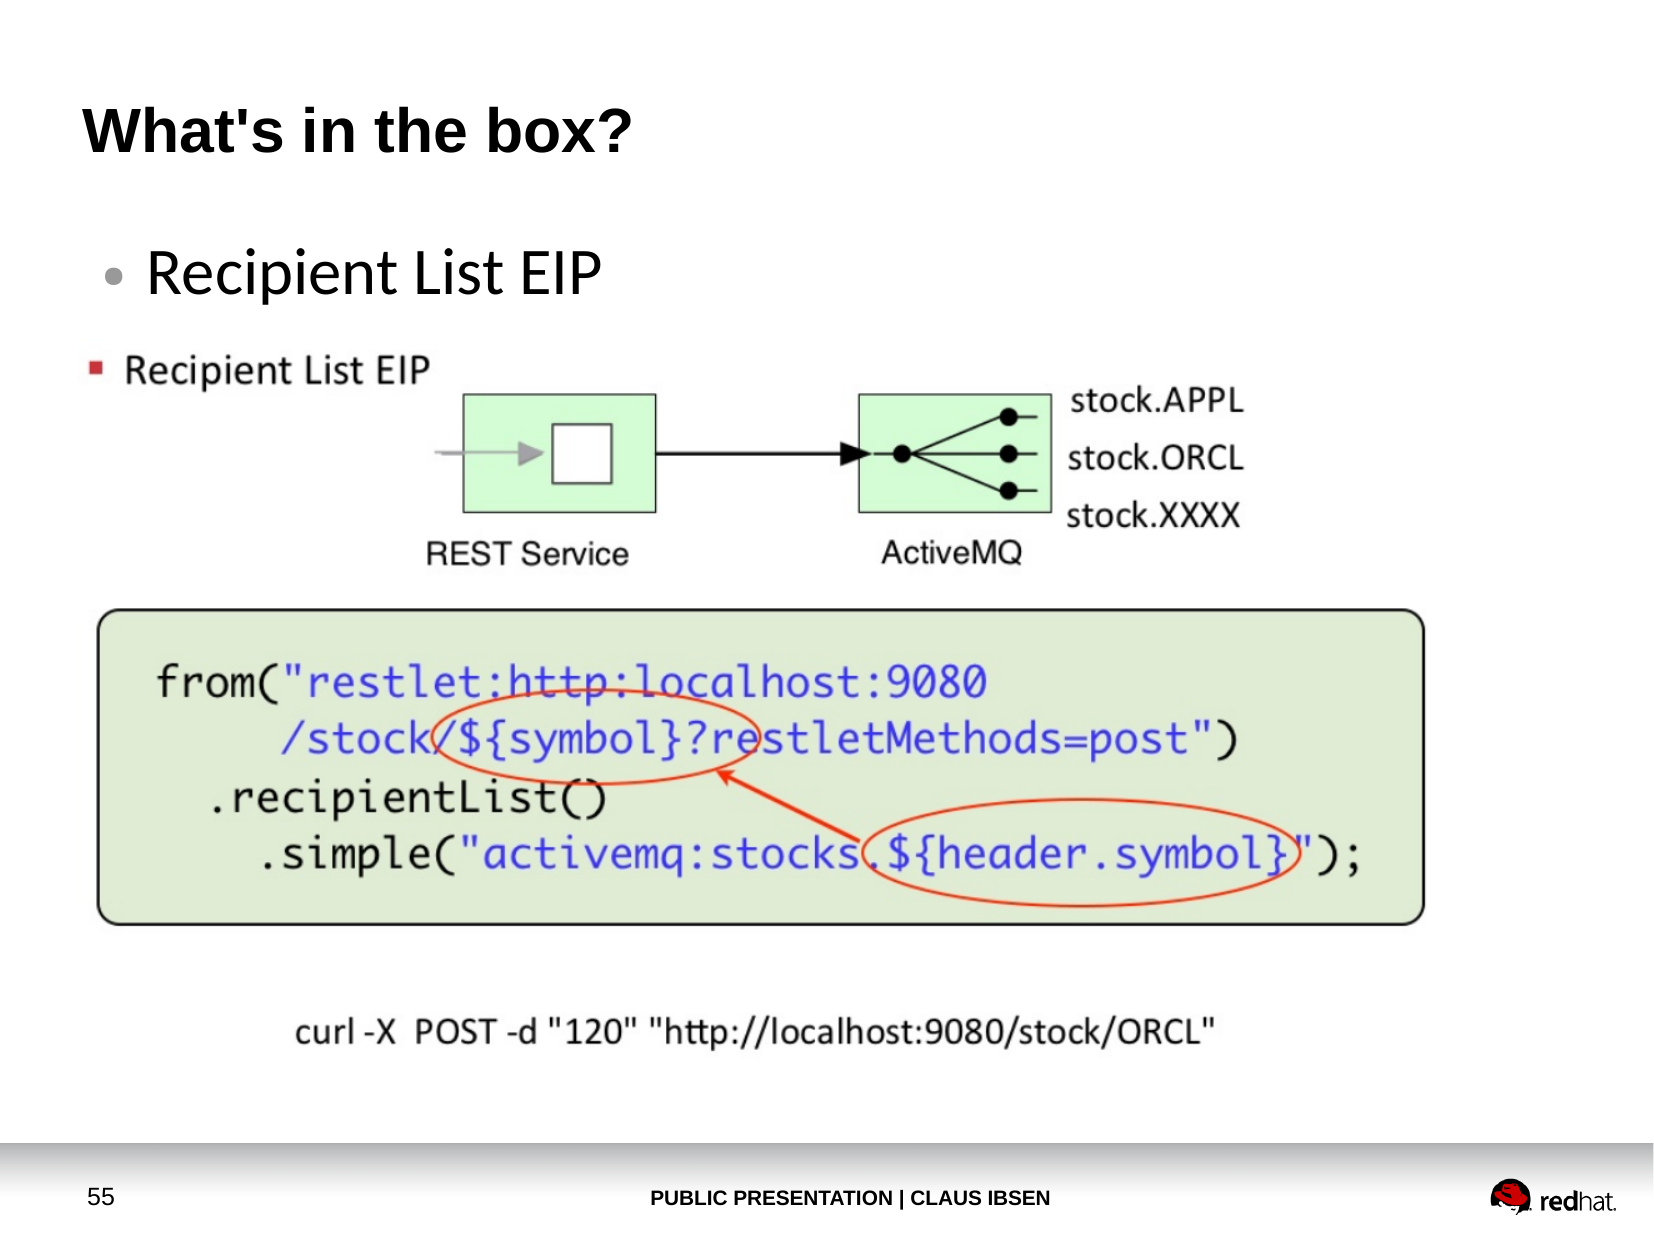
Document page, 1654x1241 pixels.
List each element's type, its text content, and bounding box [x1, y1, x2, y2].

list Recipient List EIP [86, 244, 1576, 1039]
picture [0, 1143, 1654, 1241]
picture [75, 337, 1445, 1065]
title What's in the box? [82, 37, 1571, 226]
